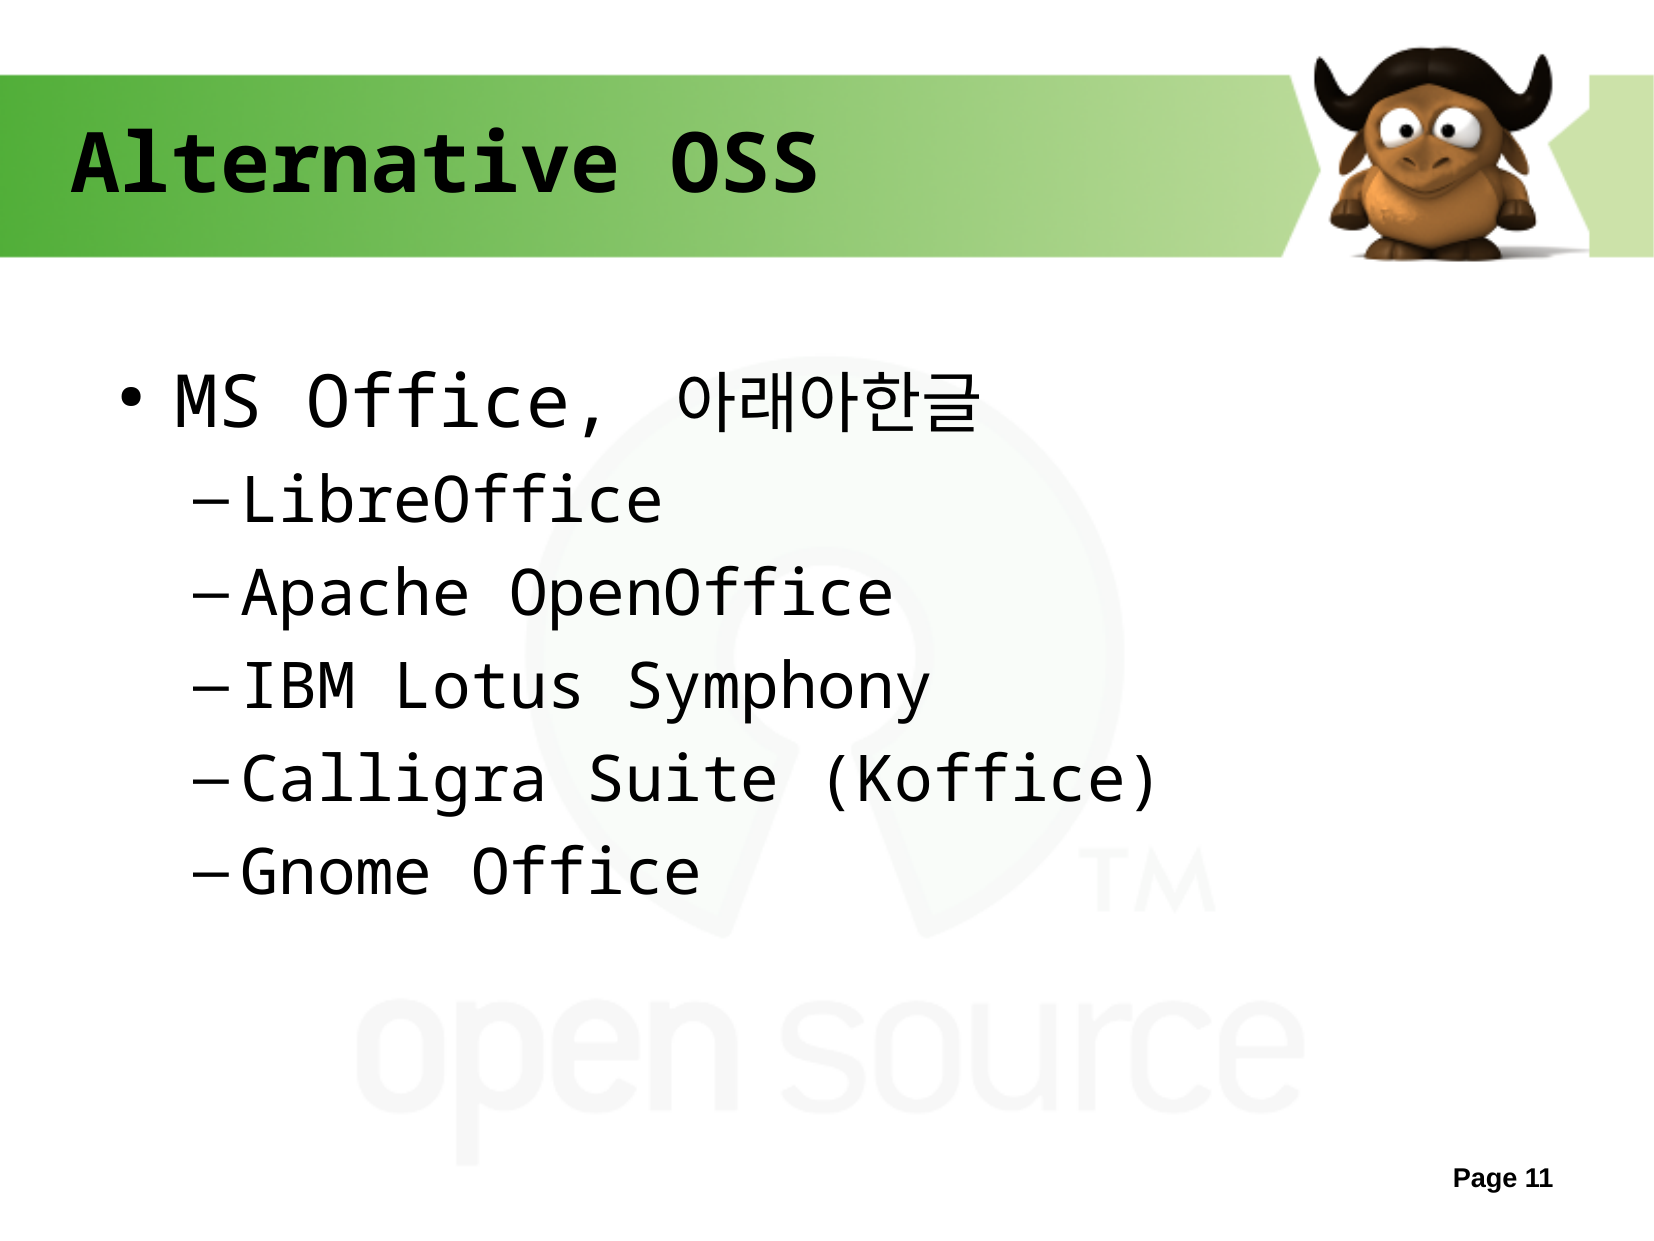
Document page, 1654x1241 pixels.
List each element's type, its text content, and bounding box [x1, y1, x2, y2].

picture [0, 0, 1654, 1241]
list MS Office, 아래아한글 LibreOffice Apache OpenOffice IBM Lotus Symphony Calligra Suite (Koffice) Gnome Office [118, 354, 1424, 1062]
title Alternative OSS [70, 106, 1229, 213]
